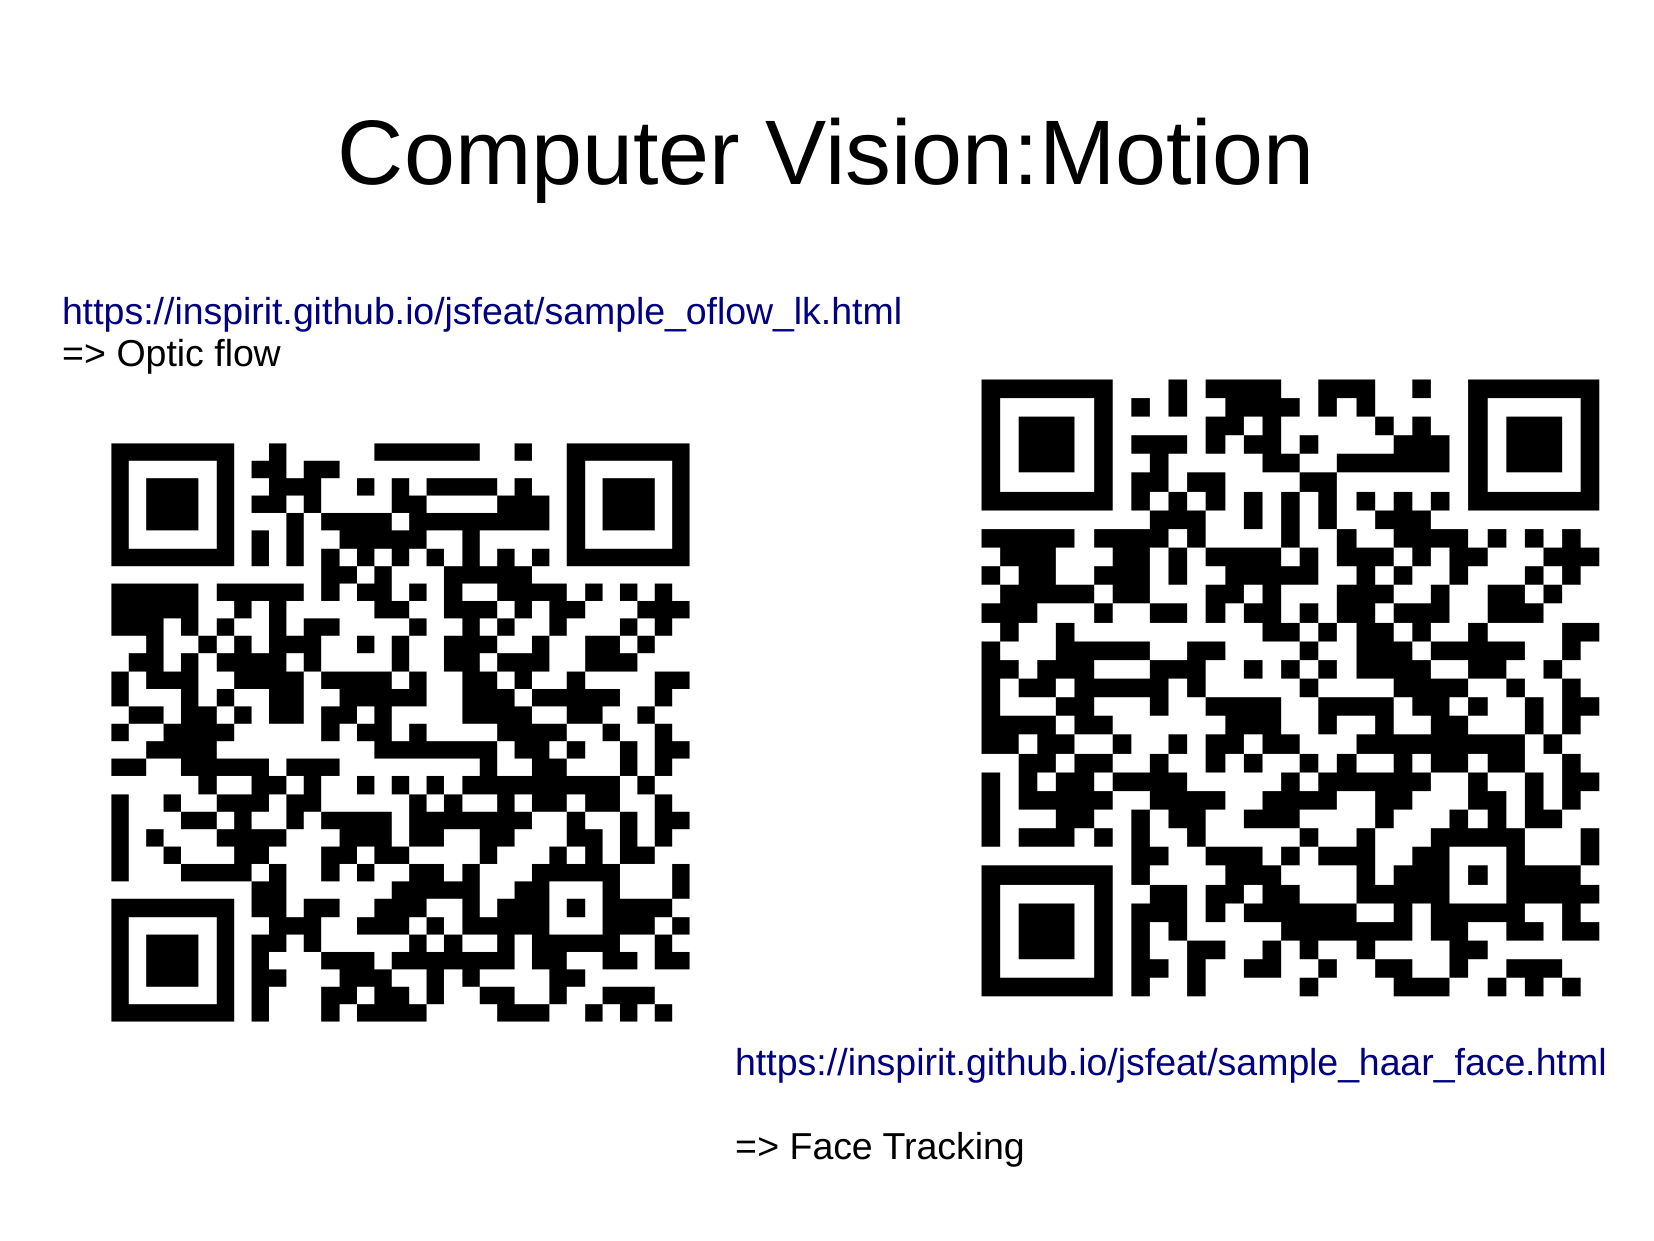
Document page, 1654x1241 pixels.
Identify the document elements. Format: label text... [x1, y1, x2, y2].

picture [963, 361, 1619, 1016]
list [82, 425, 809, 1010]
text_box https://inspirit.github.io/jsfeat/sample_haar_face.html => Face Tracking [685, 1033, 1654, 1217]
title Computer Vision:Motion [82, 49, 1571, 257]
picture [94, 426, 708, 1040]
text_box https://inspirit.github.io/jsfeat/sample_oflow_lk.html => Optic flow [11, 283, 957, 425]
